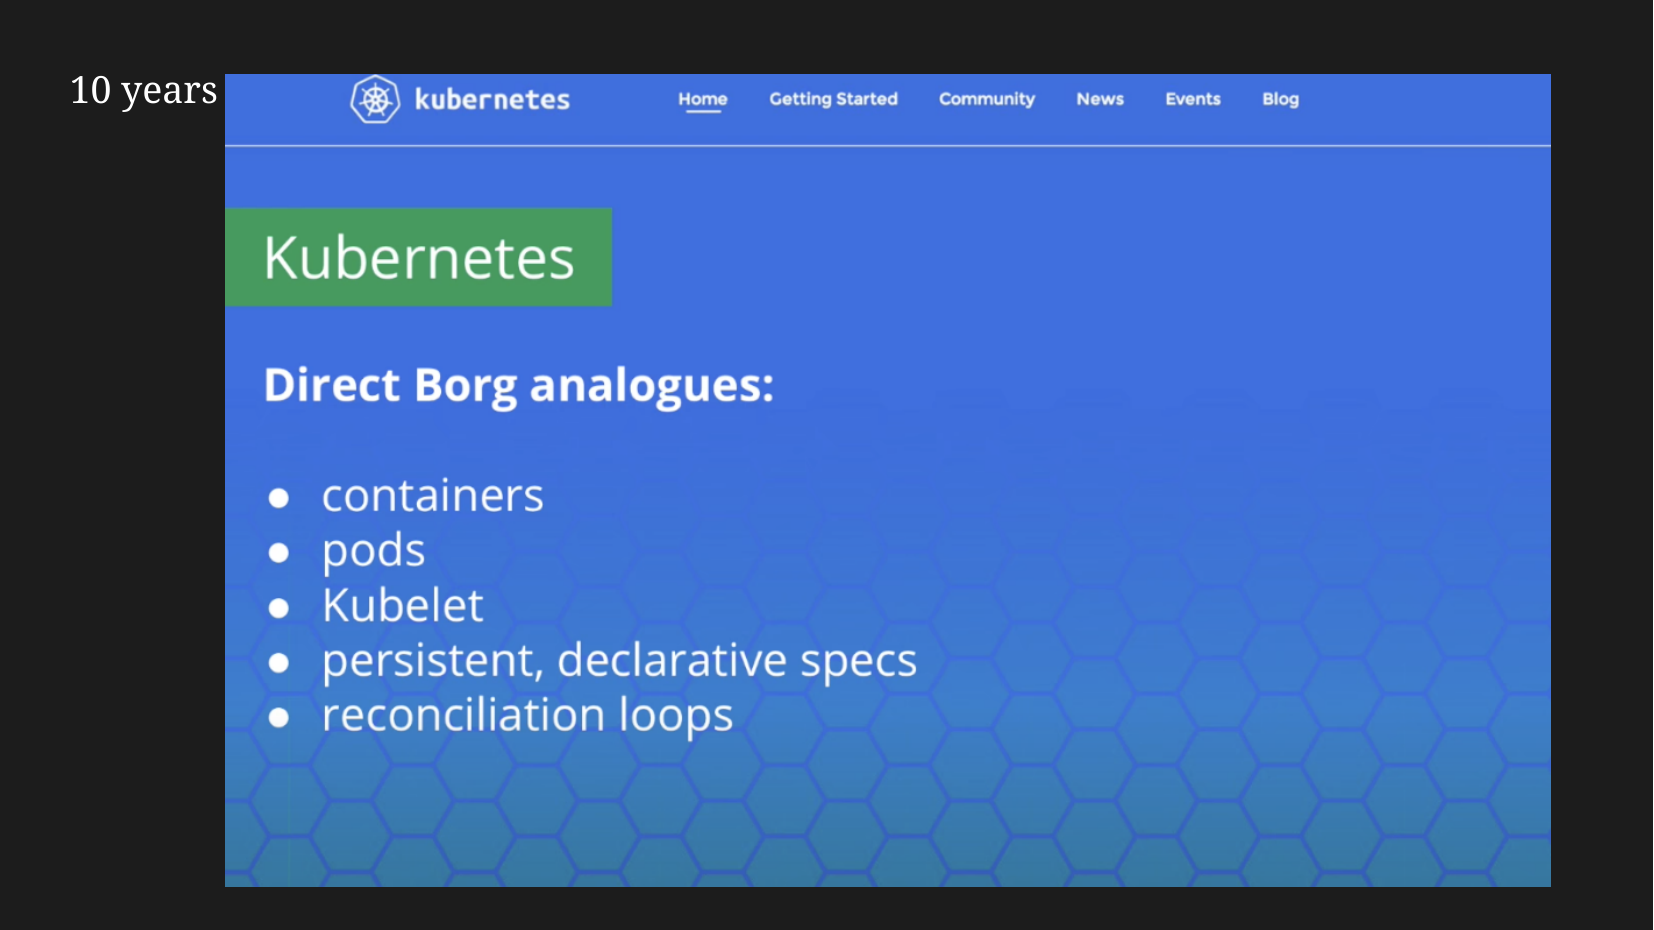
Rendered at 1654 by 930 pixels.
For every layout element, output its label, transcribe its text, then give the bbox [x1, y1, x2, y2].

picture [225, 74, 1551, 887]
text_box 10 years borg [54, 56, 451, 113]
